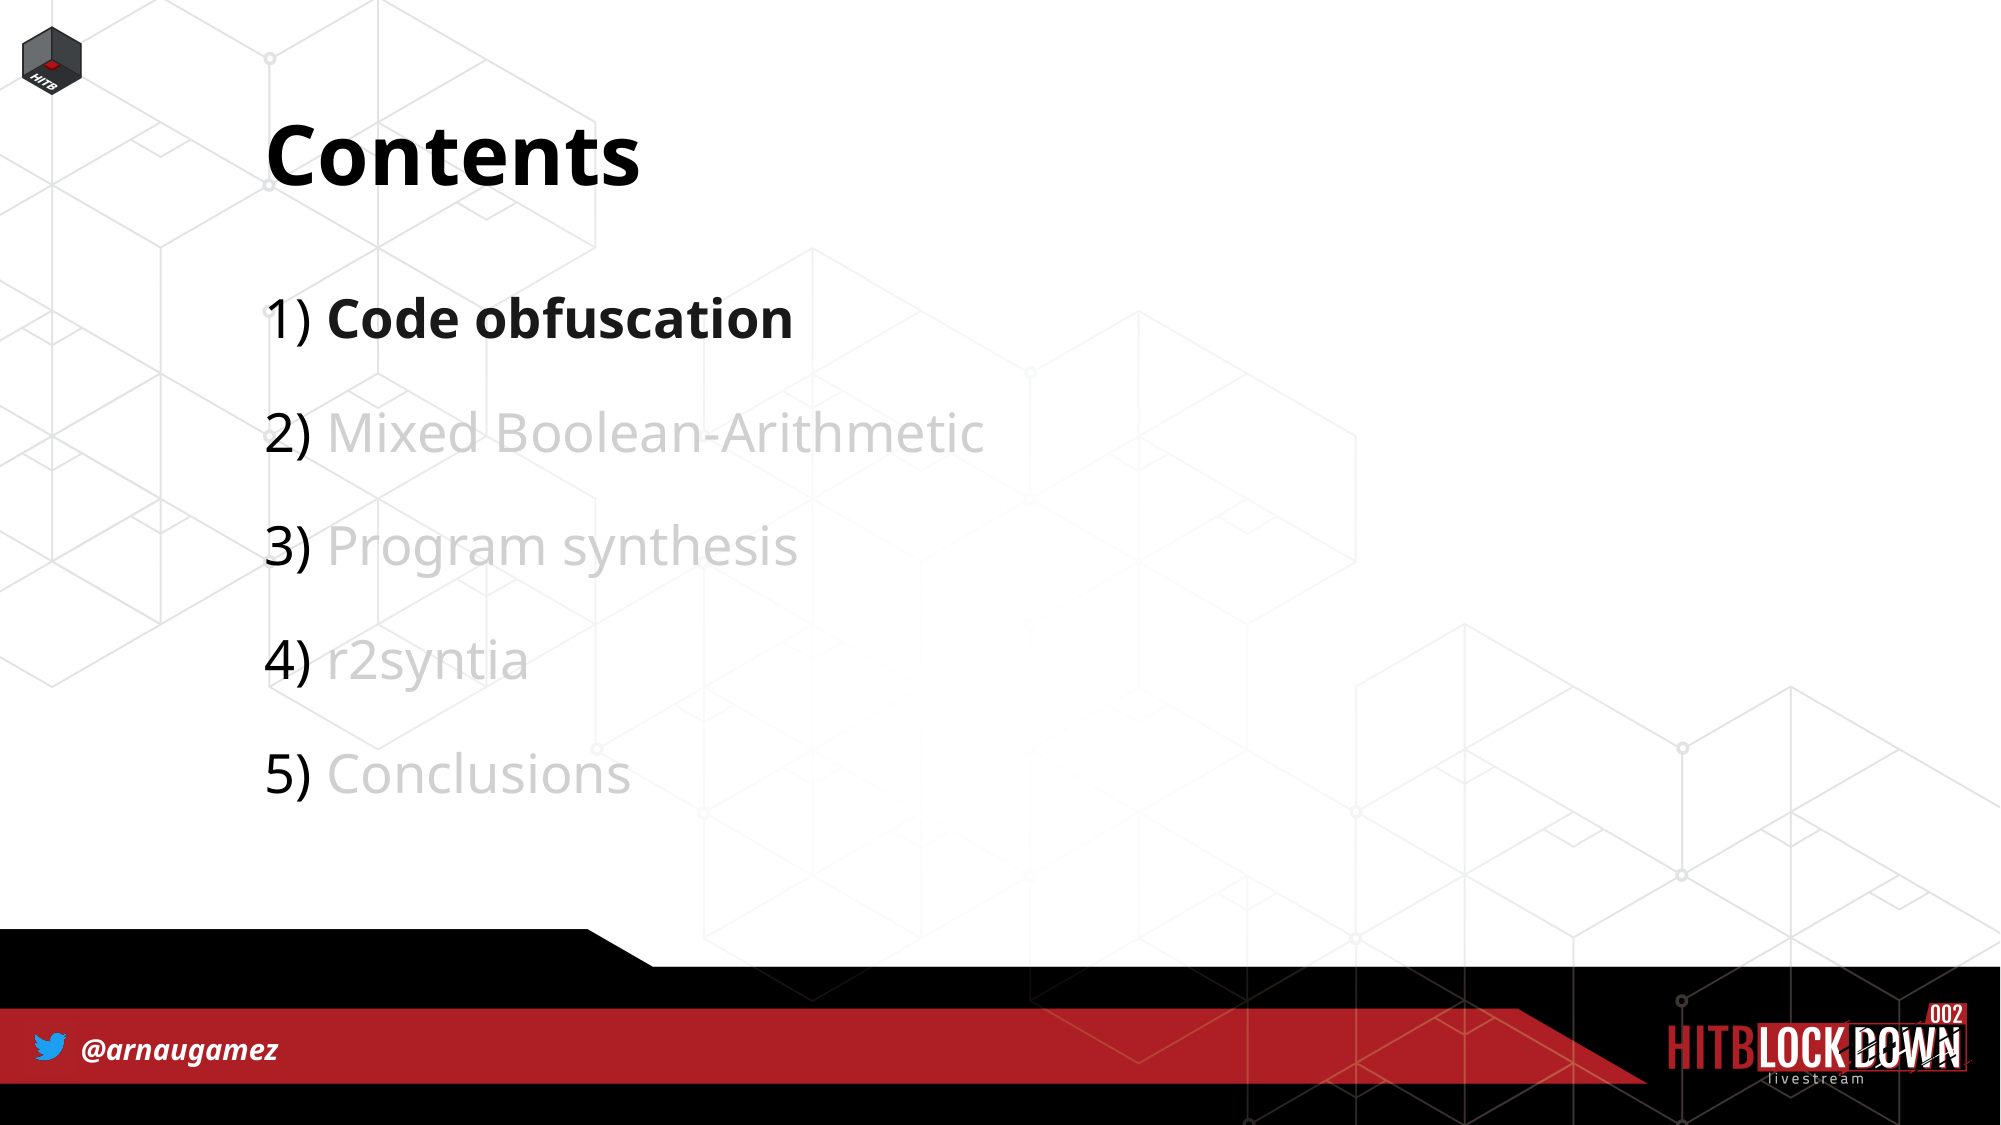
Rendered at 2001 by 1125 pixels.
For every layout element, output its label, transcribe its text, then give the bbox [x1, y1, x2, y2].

title Contents [249, 108, 1750, 210]
text_box Code obfuscation Mixed Boolean-Arithmetic Program synthesis r2syntia Conclusions [249, 227, 1790, 826]
picture [0, 0, 2001, 1125]
